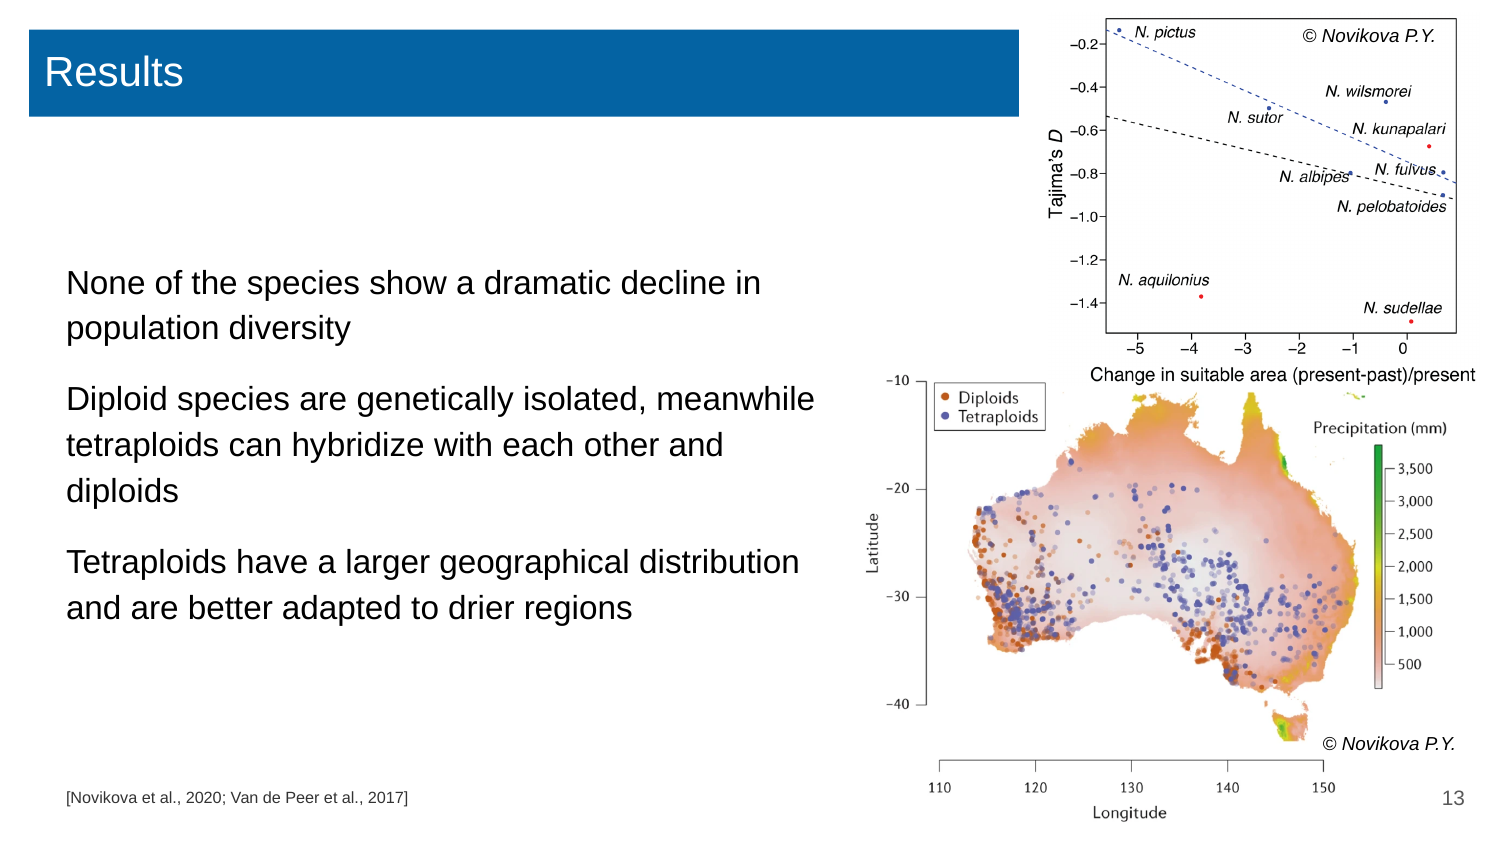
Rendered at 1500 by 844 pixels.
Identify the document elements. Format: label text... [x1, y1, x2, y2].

list None of the species show a dramatic decline in population diversity Diploid species are genetically isolated, meanwhile tetraploids can hybridize with each other and diploids Tetraploids have a larger geographical distribution and are better adapted to drier regions [51, 117, 856, 765]
text_box © Novikova P.Y. [1307, 721, 1480, 765]
slide_number [Novikova et al., 2020; Van de Peer et al., 2017] [51, 764, 475, 830]
slide_number <number> [1389, 765, 1480, 830]
title Results [29, 29, 1019, 117]
picture [864, 12, 1480, 830]
text_box © Novikova P.Y. [1287, 12, 1460, 57]
